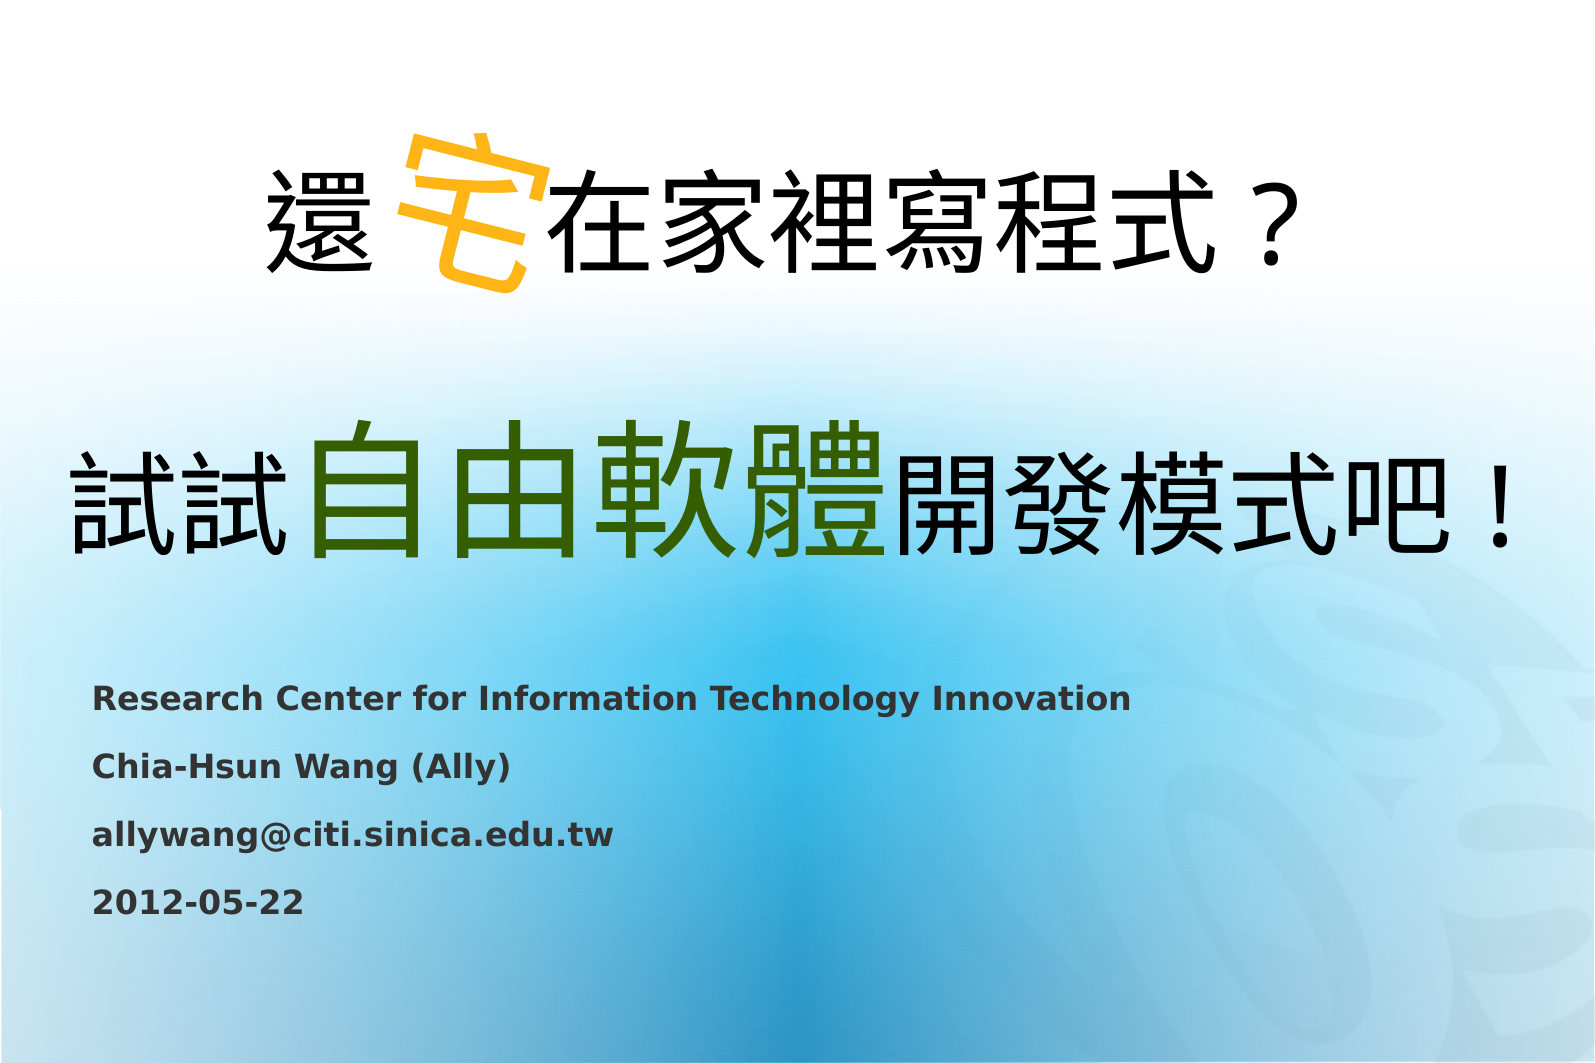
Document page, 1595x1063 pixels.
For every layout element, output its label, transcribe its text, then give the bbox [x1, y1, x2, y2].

picture [0, 266, 1595, 1063]
text_box 試試自由軟體開發模式吧! [50, 212, 1525, 814]
text_box 宅 [354, 51, 581, 300]
text_box Research Center for Information Technology Innovation Chia-Hsun Wang (Ally) allywang@citi.sinica.edu.tw 2012-05-22 [76, 814, 1149, 931]
text_box 還 在家裡寫程式? [248, 82, 424, 274]
text_box 還 在家裡寫程式? [531, 82, 1399, 274]
